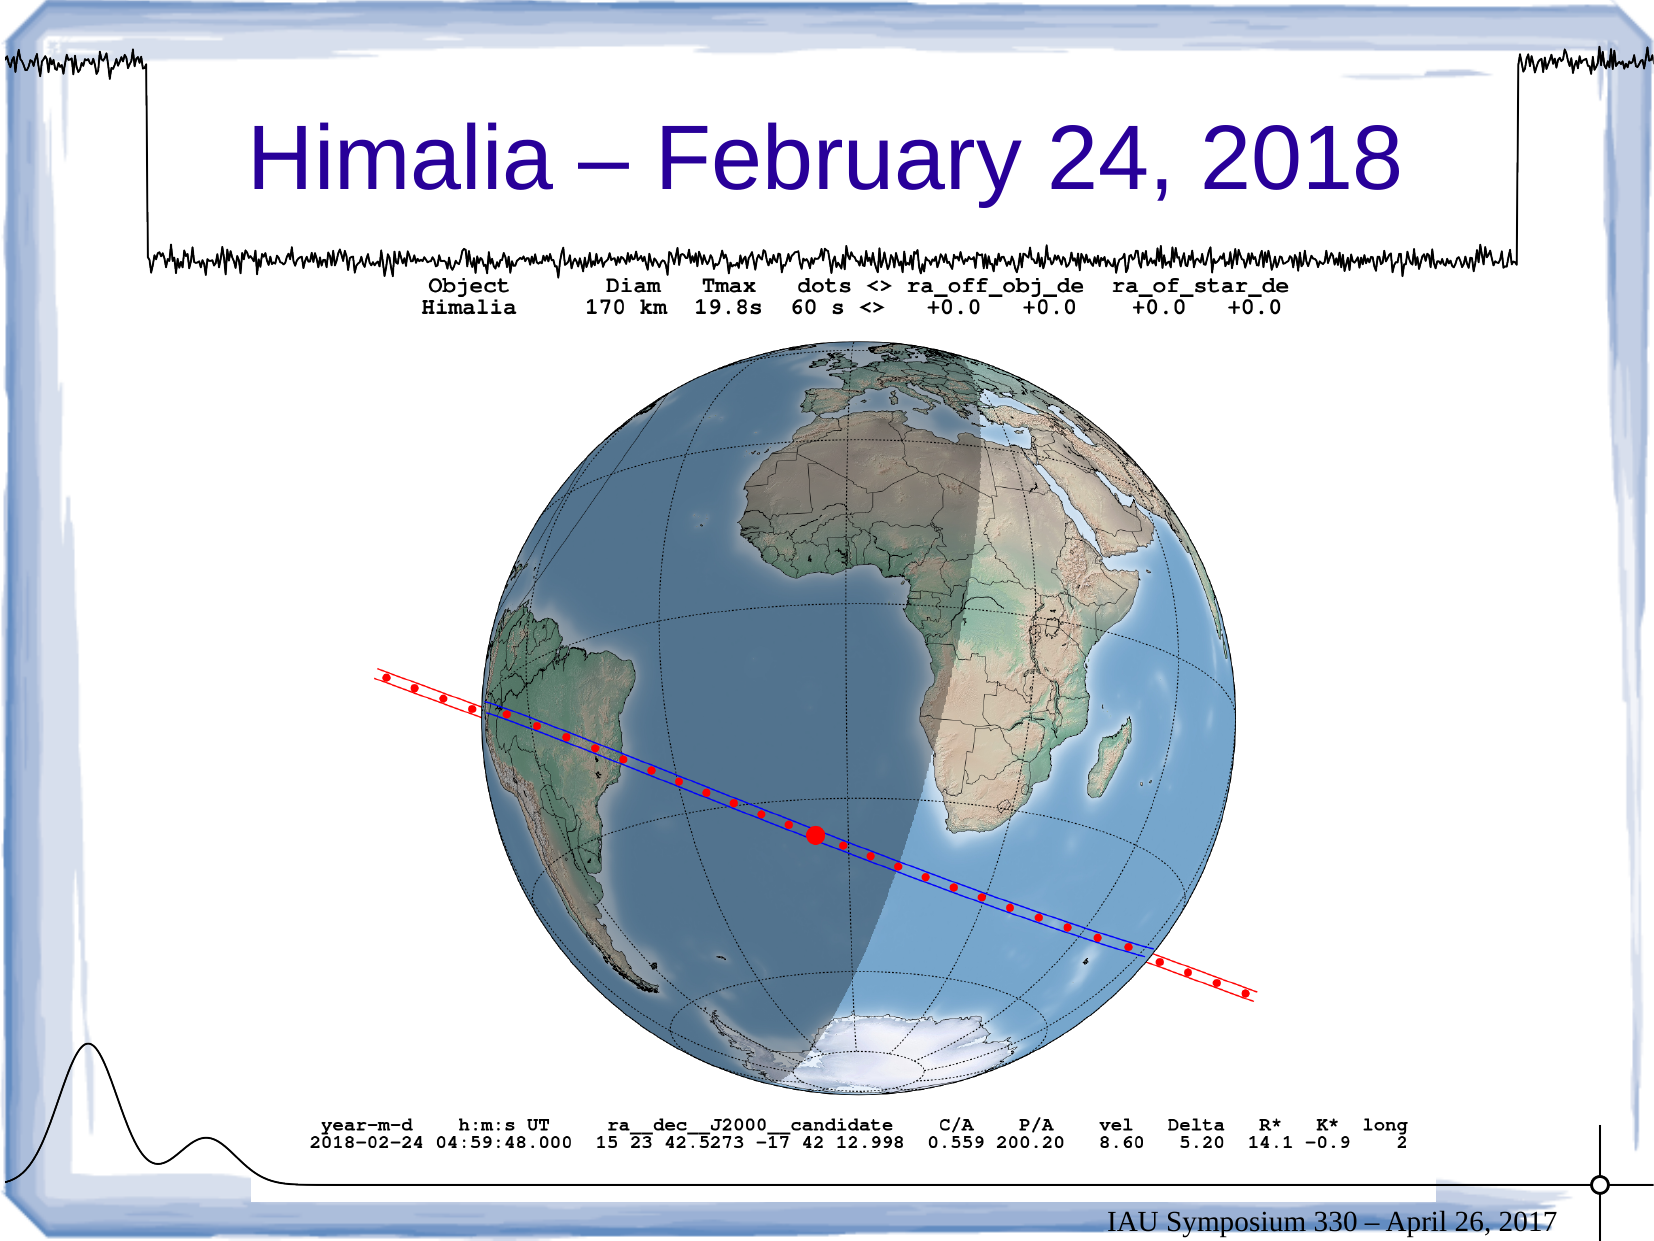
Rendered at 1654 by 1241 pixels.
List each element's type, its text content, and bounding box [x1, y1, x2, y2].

text_box IAU Symposium 330 – April 26, 2017 [1070, 1201, 1595, 1232]
title Himalia – February 24, 2018 [82, 49, 1571, 257]
picture [0, 0, 1654, 1241]
